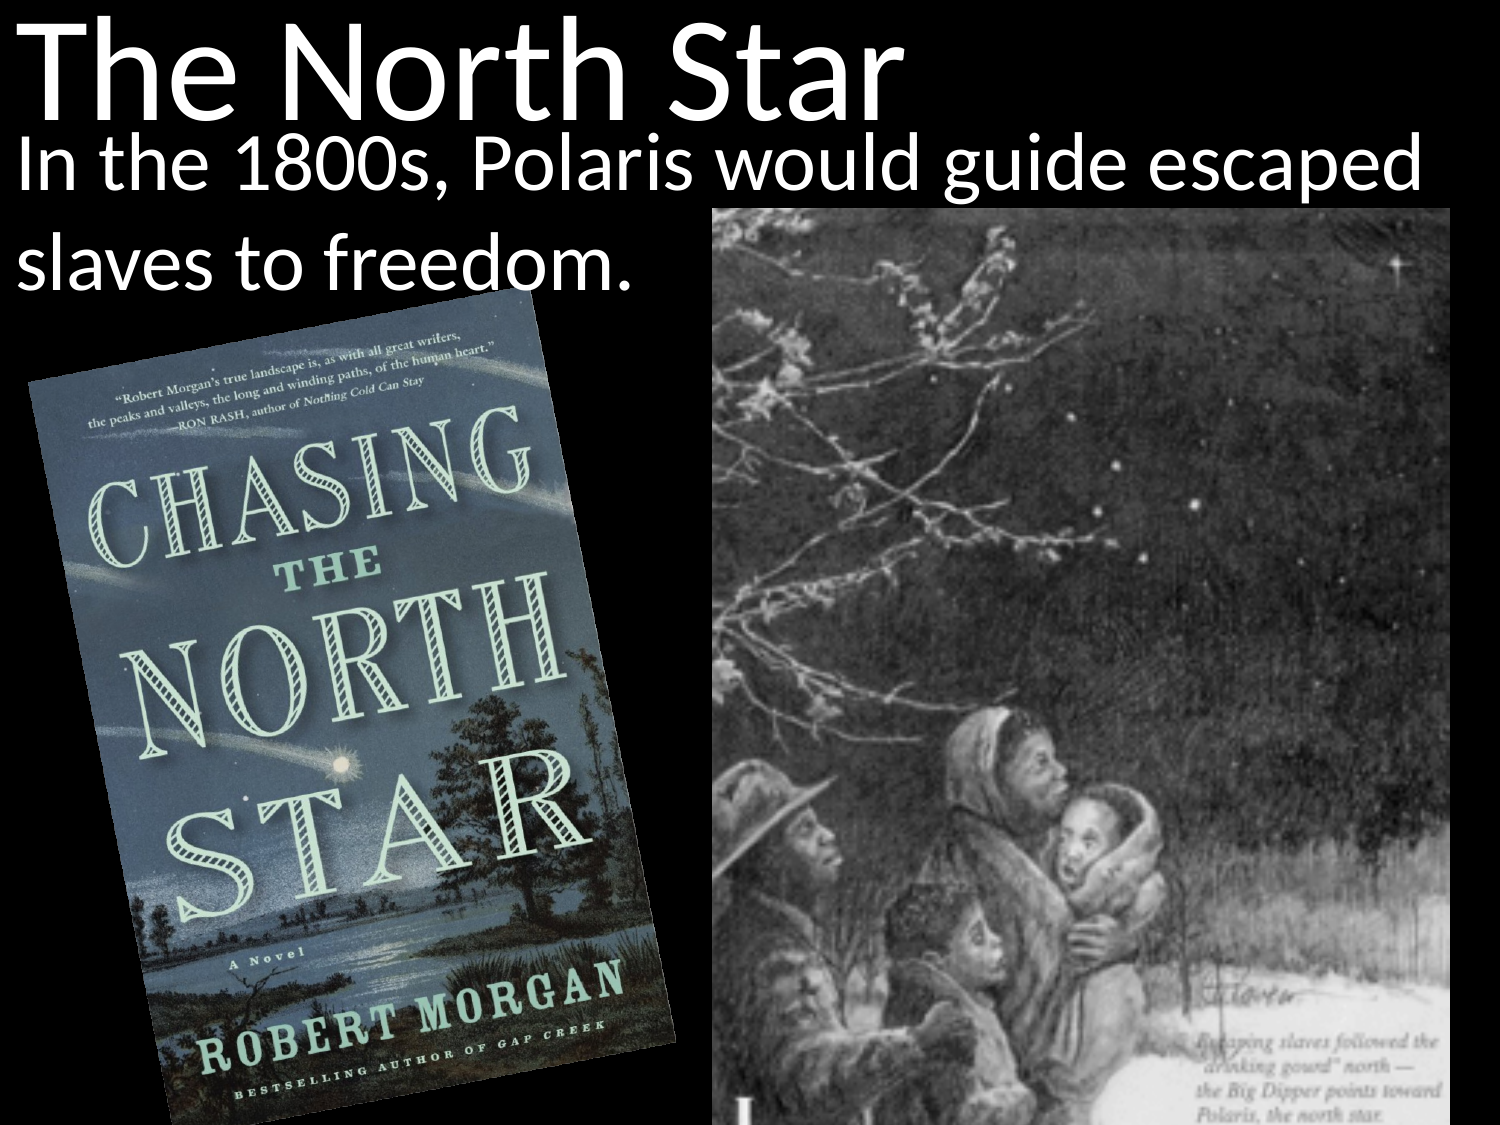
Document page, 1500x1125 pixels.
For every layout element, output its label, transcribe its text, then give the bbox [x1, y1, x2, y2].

text_box The North Star [0, 0, 1497, 160]
text_box In the 1800s, Polaris would guide escaped slaves to freedom. [0, 160, 1497, 318]
picture [27, 318, 676, 1125]
picture [712, 318, 1450, 1125]
